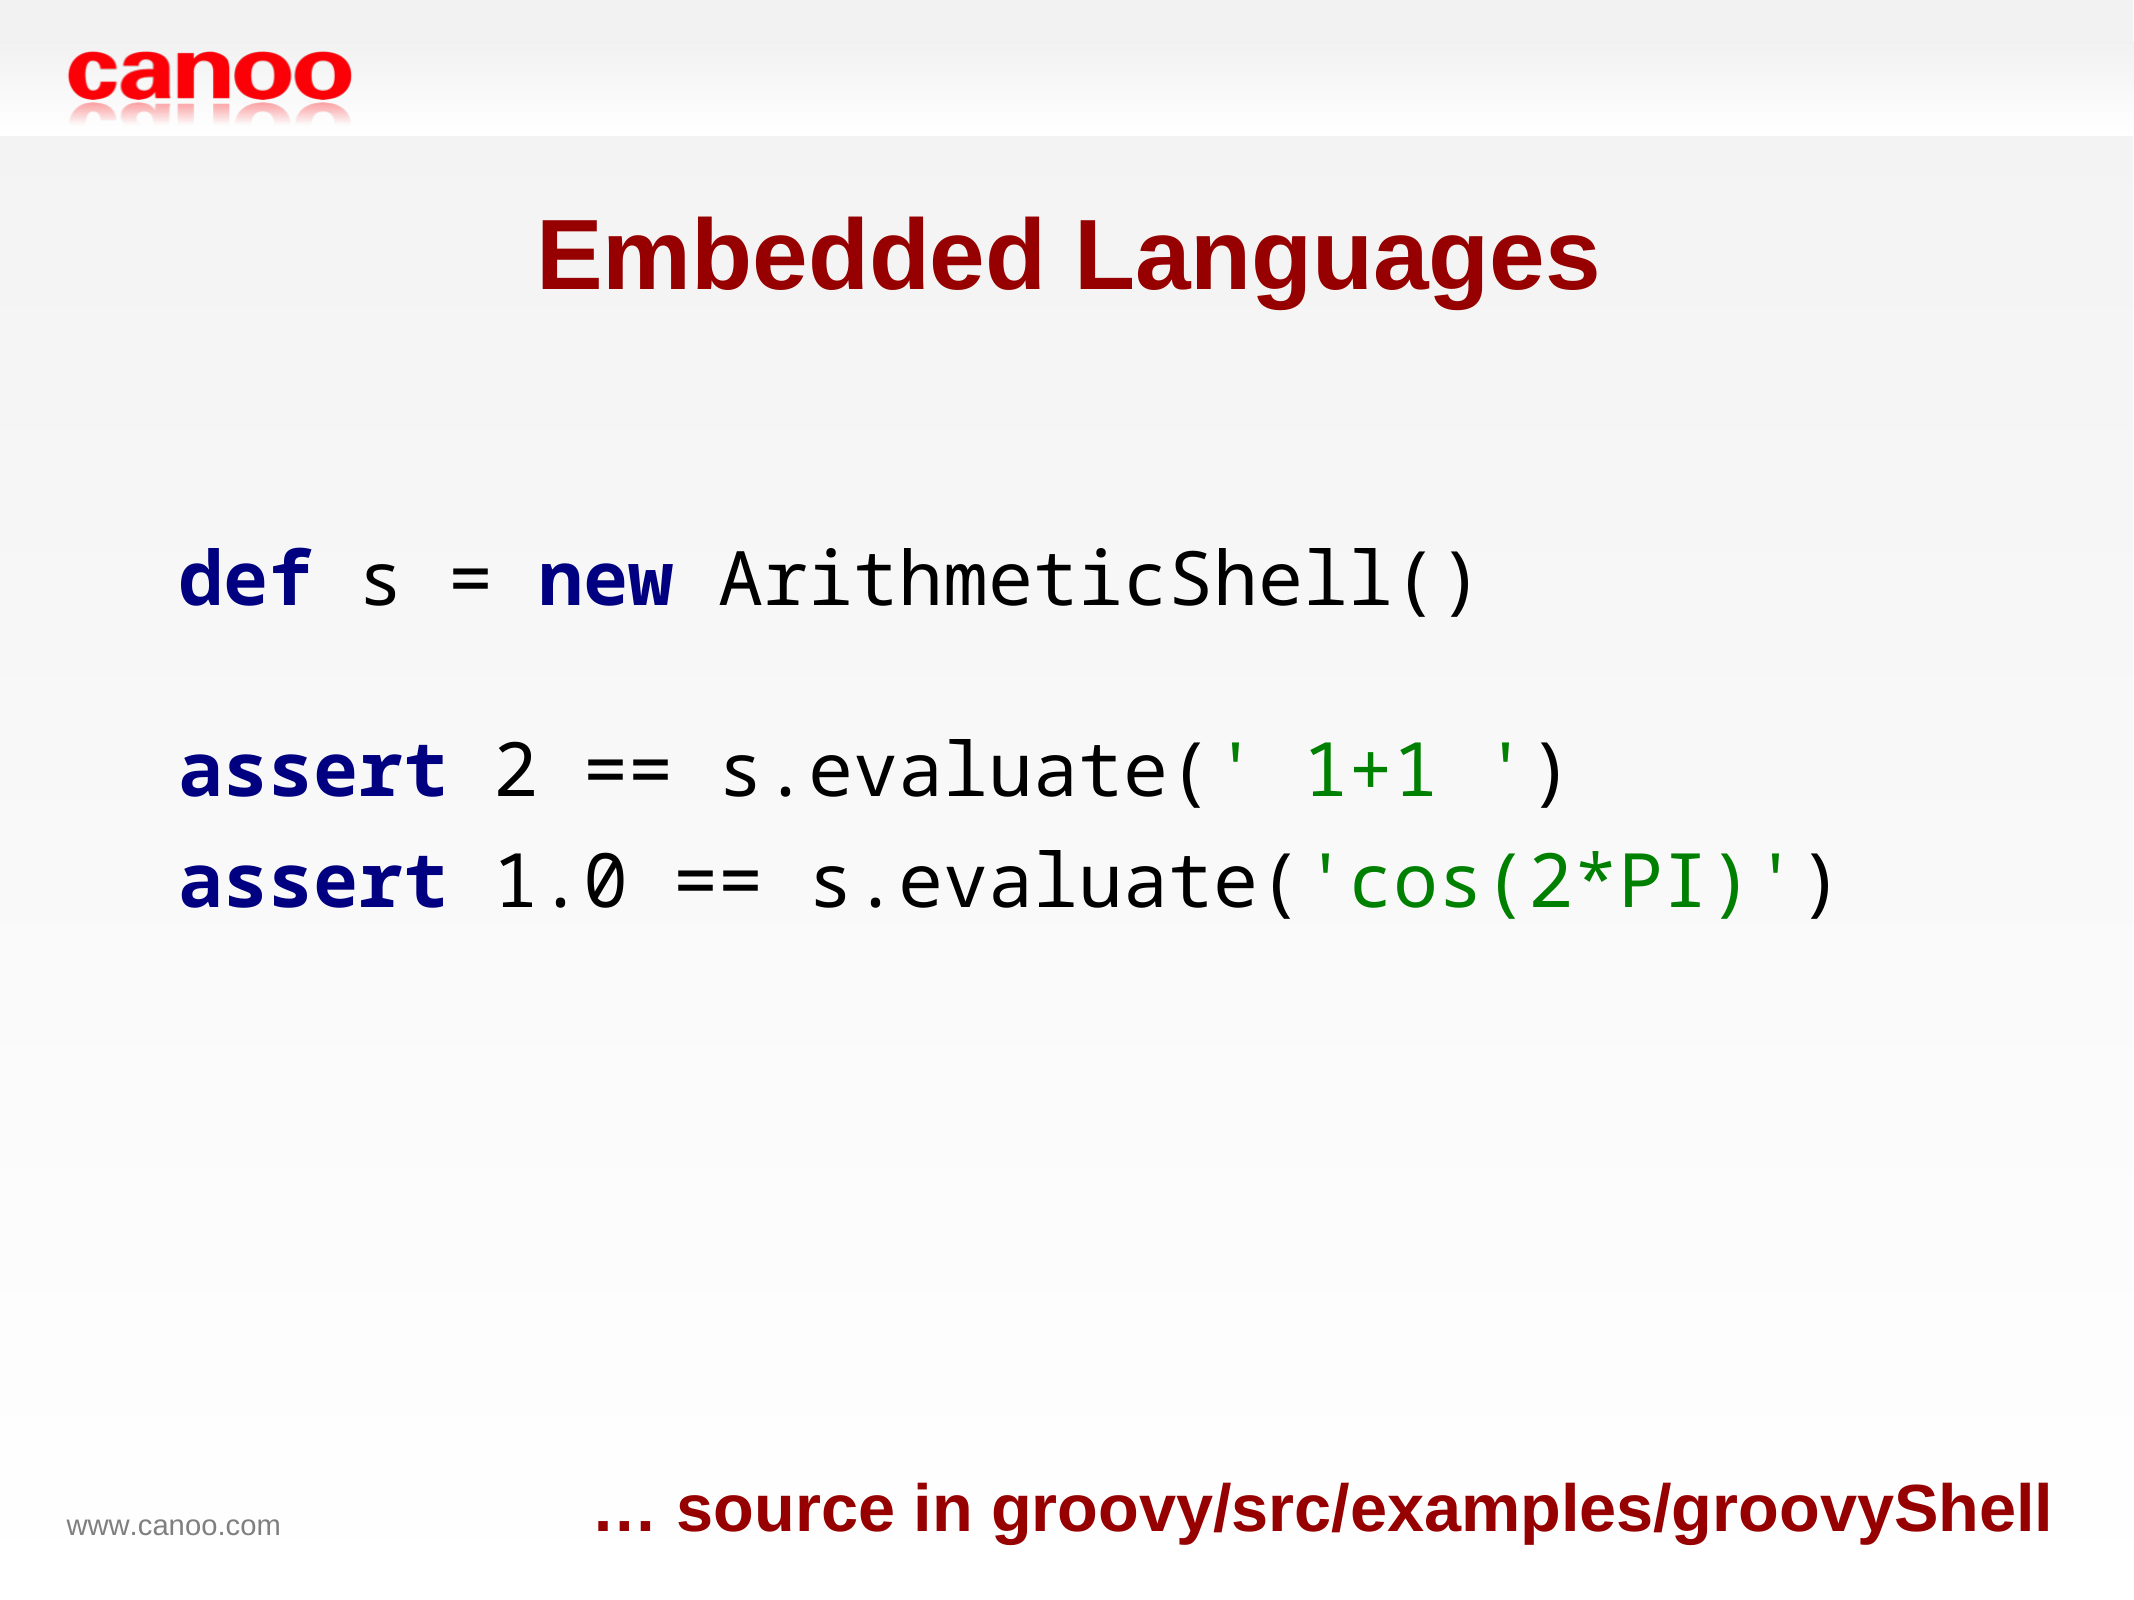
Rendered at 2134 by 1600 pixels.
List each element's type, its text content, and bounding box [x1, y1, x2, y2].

subtitle def s = new ArithmeticShell() assert 2 == s.evaluate(' 1+1 ') assert 1.0 == s.evaluate('cos(2*PI)') [178, 371, 1955, 1414]
picture [65, 48, 353, 154]
title … source in groovy/src/examples/groovyShell [50, 1450, 2063, 1560]
title Embedded Languages [62, 180, 2075, 318]
